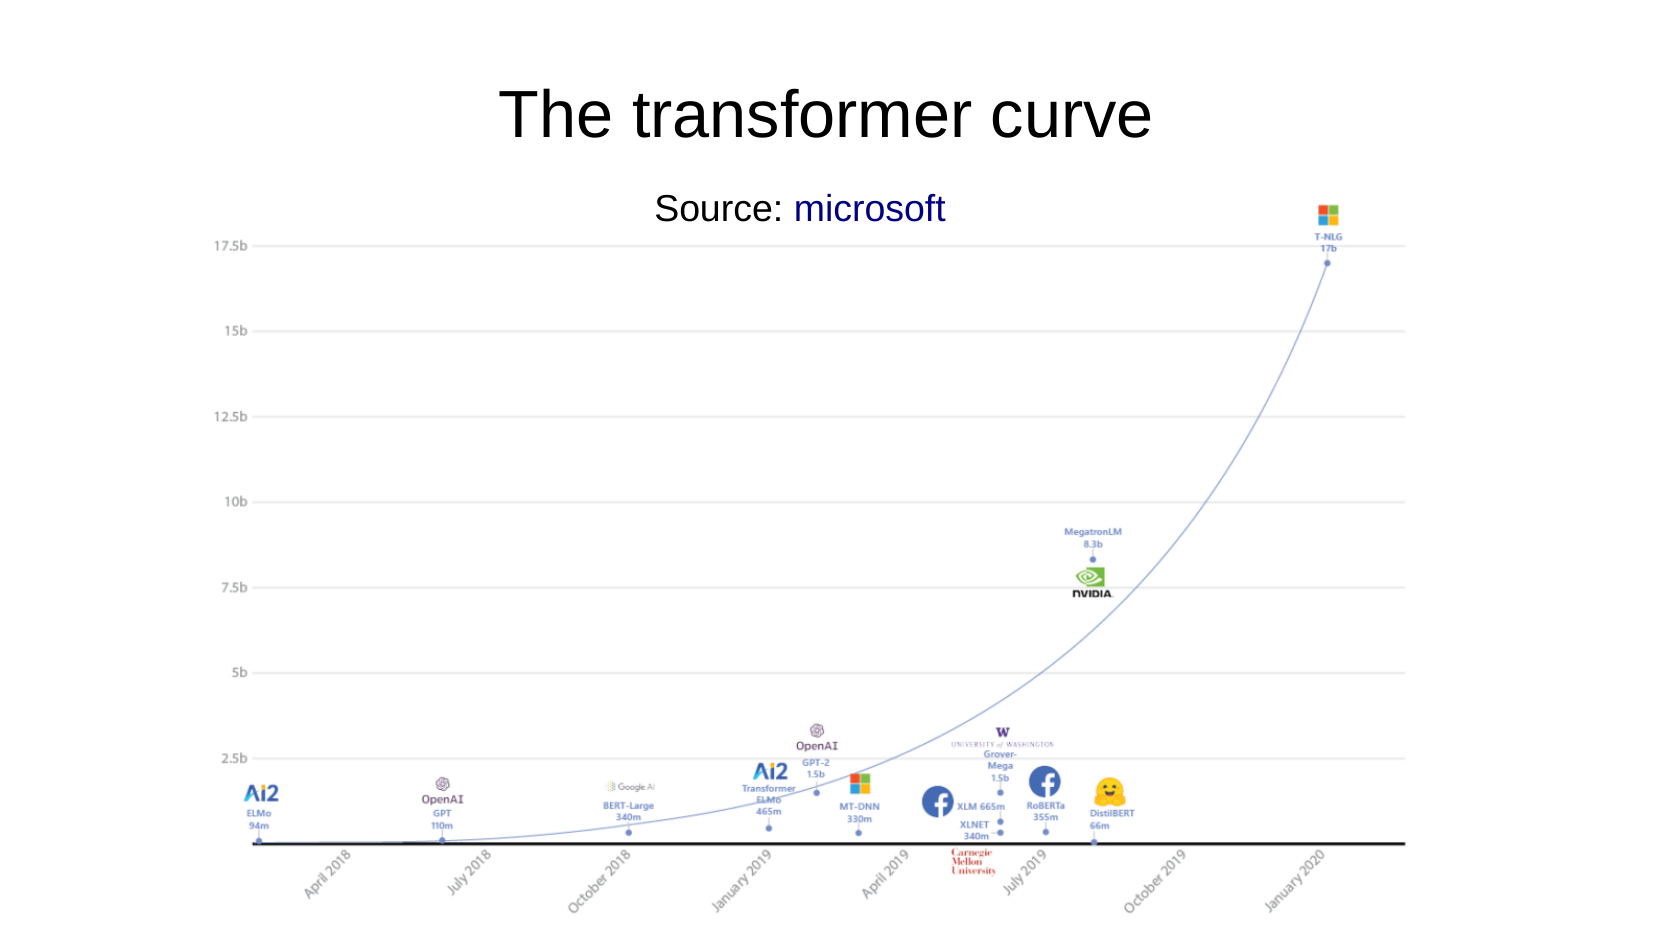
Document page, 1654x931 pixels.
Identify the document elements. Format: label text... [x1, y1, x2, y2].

text_box Source: microsoft [639, 179, 1654, 279]
picture [141, 179, 1478, 931]
title The transformer curve [82, 37, 1571, 193]
